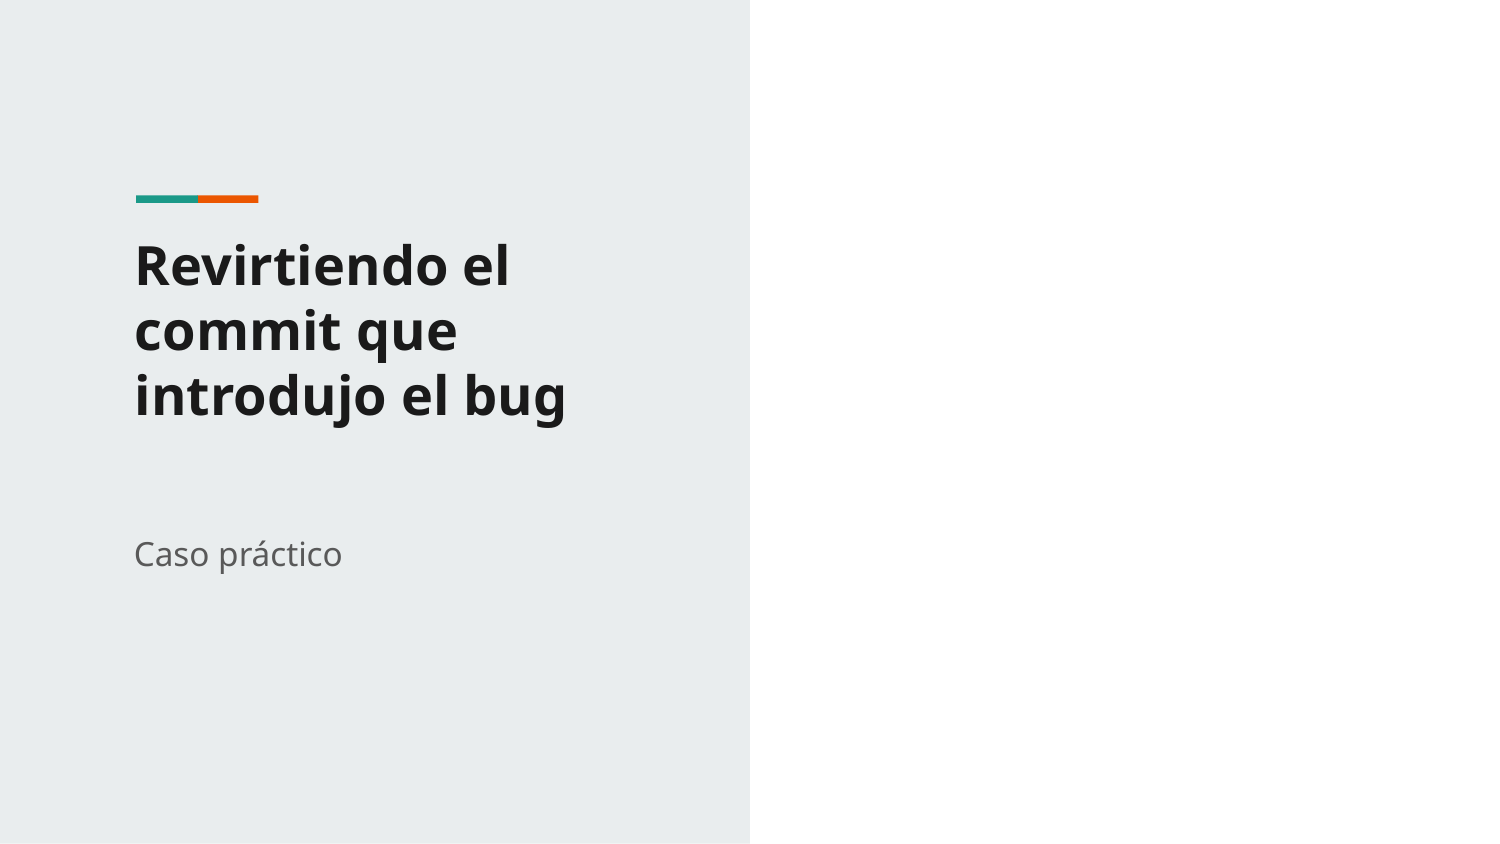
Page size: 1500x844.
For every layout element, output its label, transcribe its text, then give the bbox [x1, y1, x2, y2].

subtitle Caso práctico [118, 518, 661, 644]
title Revirtiendo el commit que introdujo el bug [119, 216, 662, 494]
